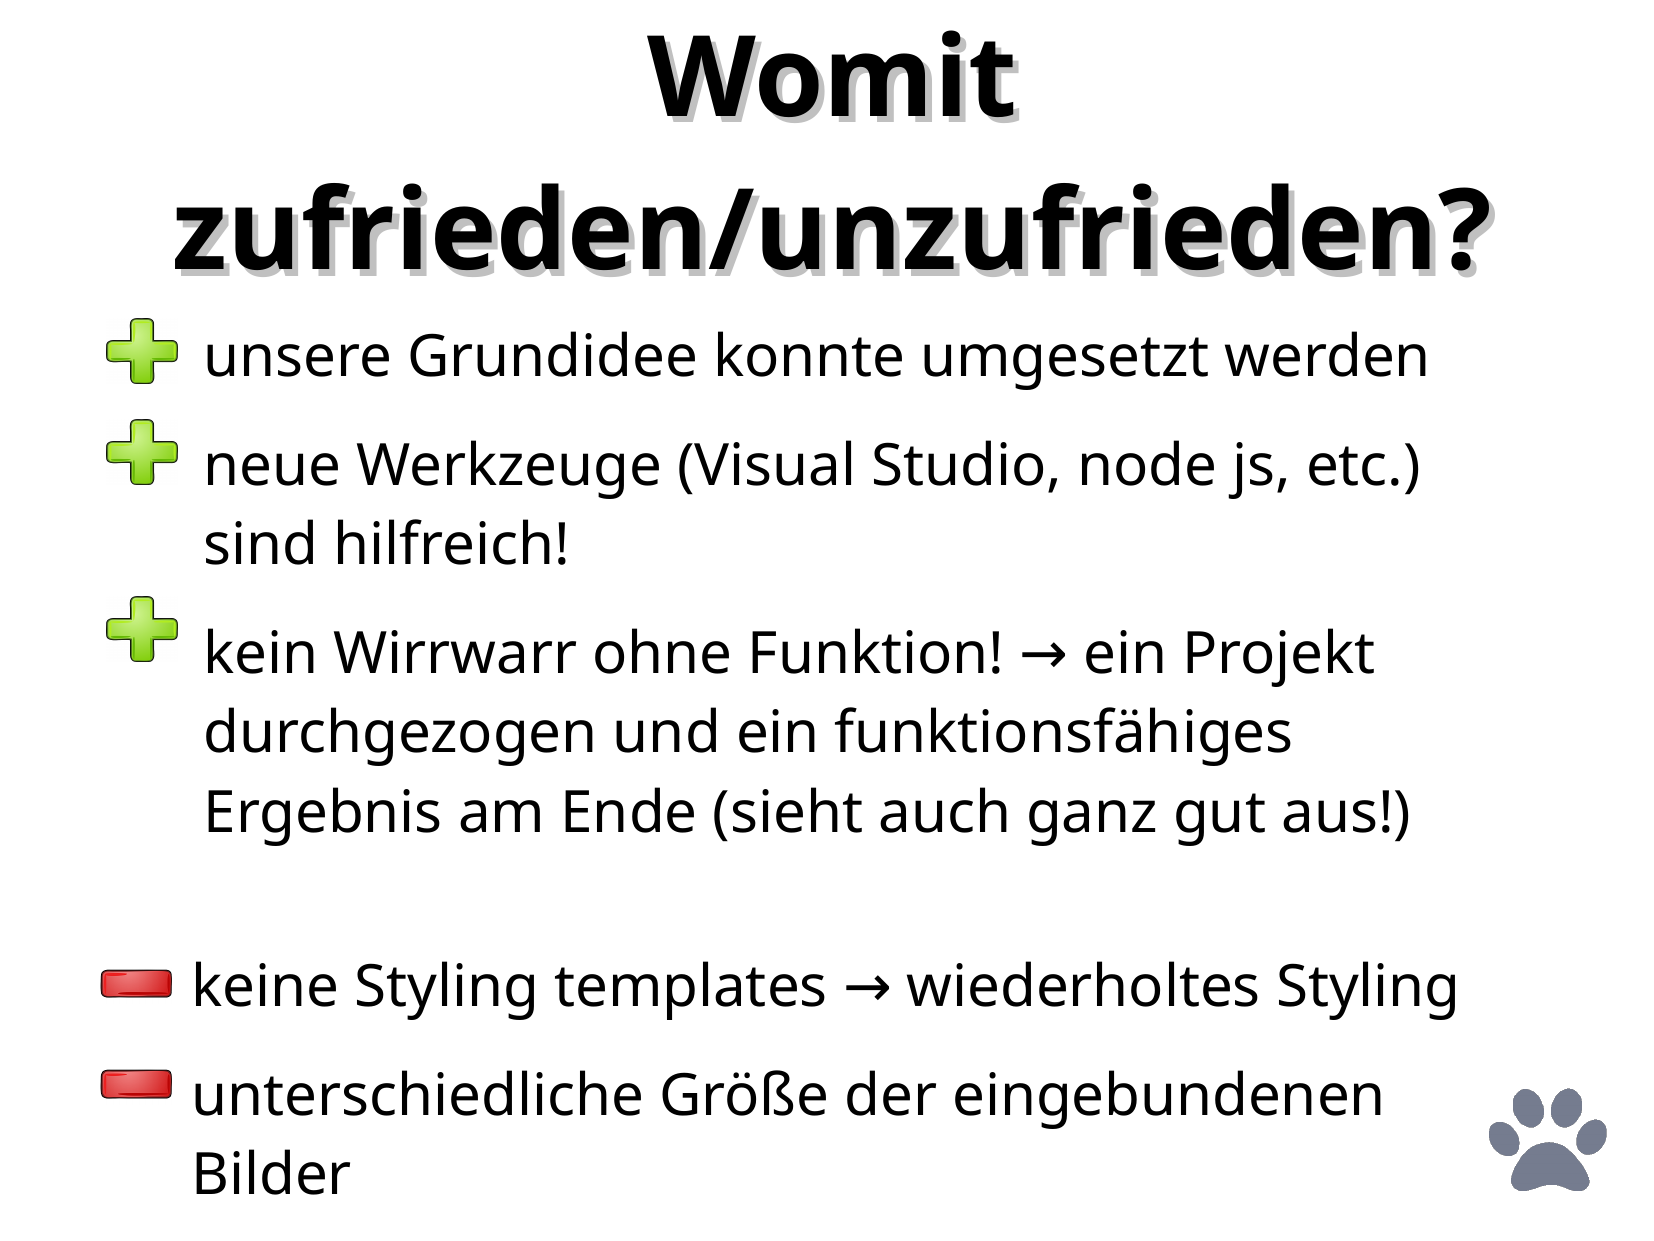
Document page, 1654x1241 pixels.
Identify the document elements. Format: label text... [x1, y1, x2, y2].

picture [100, 968, 172, 1004]
picture [106, 419, 178, 485]
picture [106, 318, 153, 384]
text_box keine Styling templates → wiederholtes Styling unterschiedliche Größe der eingebundenen Bilder [141, 936, 1536, 1225]
picture [1488, 1086, 1607, 1193]
title Womit zufrieden/unzufrieden? [88, 27, 1577, 272]
text_box unsere Grundidee konnte umgesetzt werden neue Werkzeuge (Visual Studio, node js, etc.) sind hilfreich! kein Wirrwarr ohne Funktion! → ein Projekt durchgezogen und ein funktionsfähiges Ergebnis am Ende (sieht auch ganz gut aus!) [153, 307, 1489, 893]
picture [106, 596, 178, 662]
picture [100, 1068, 172, 1105]
